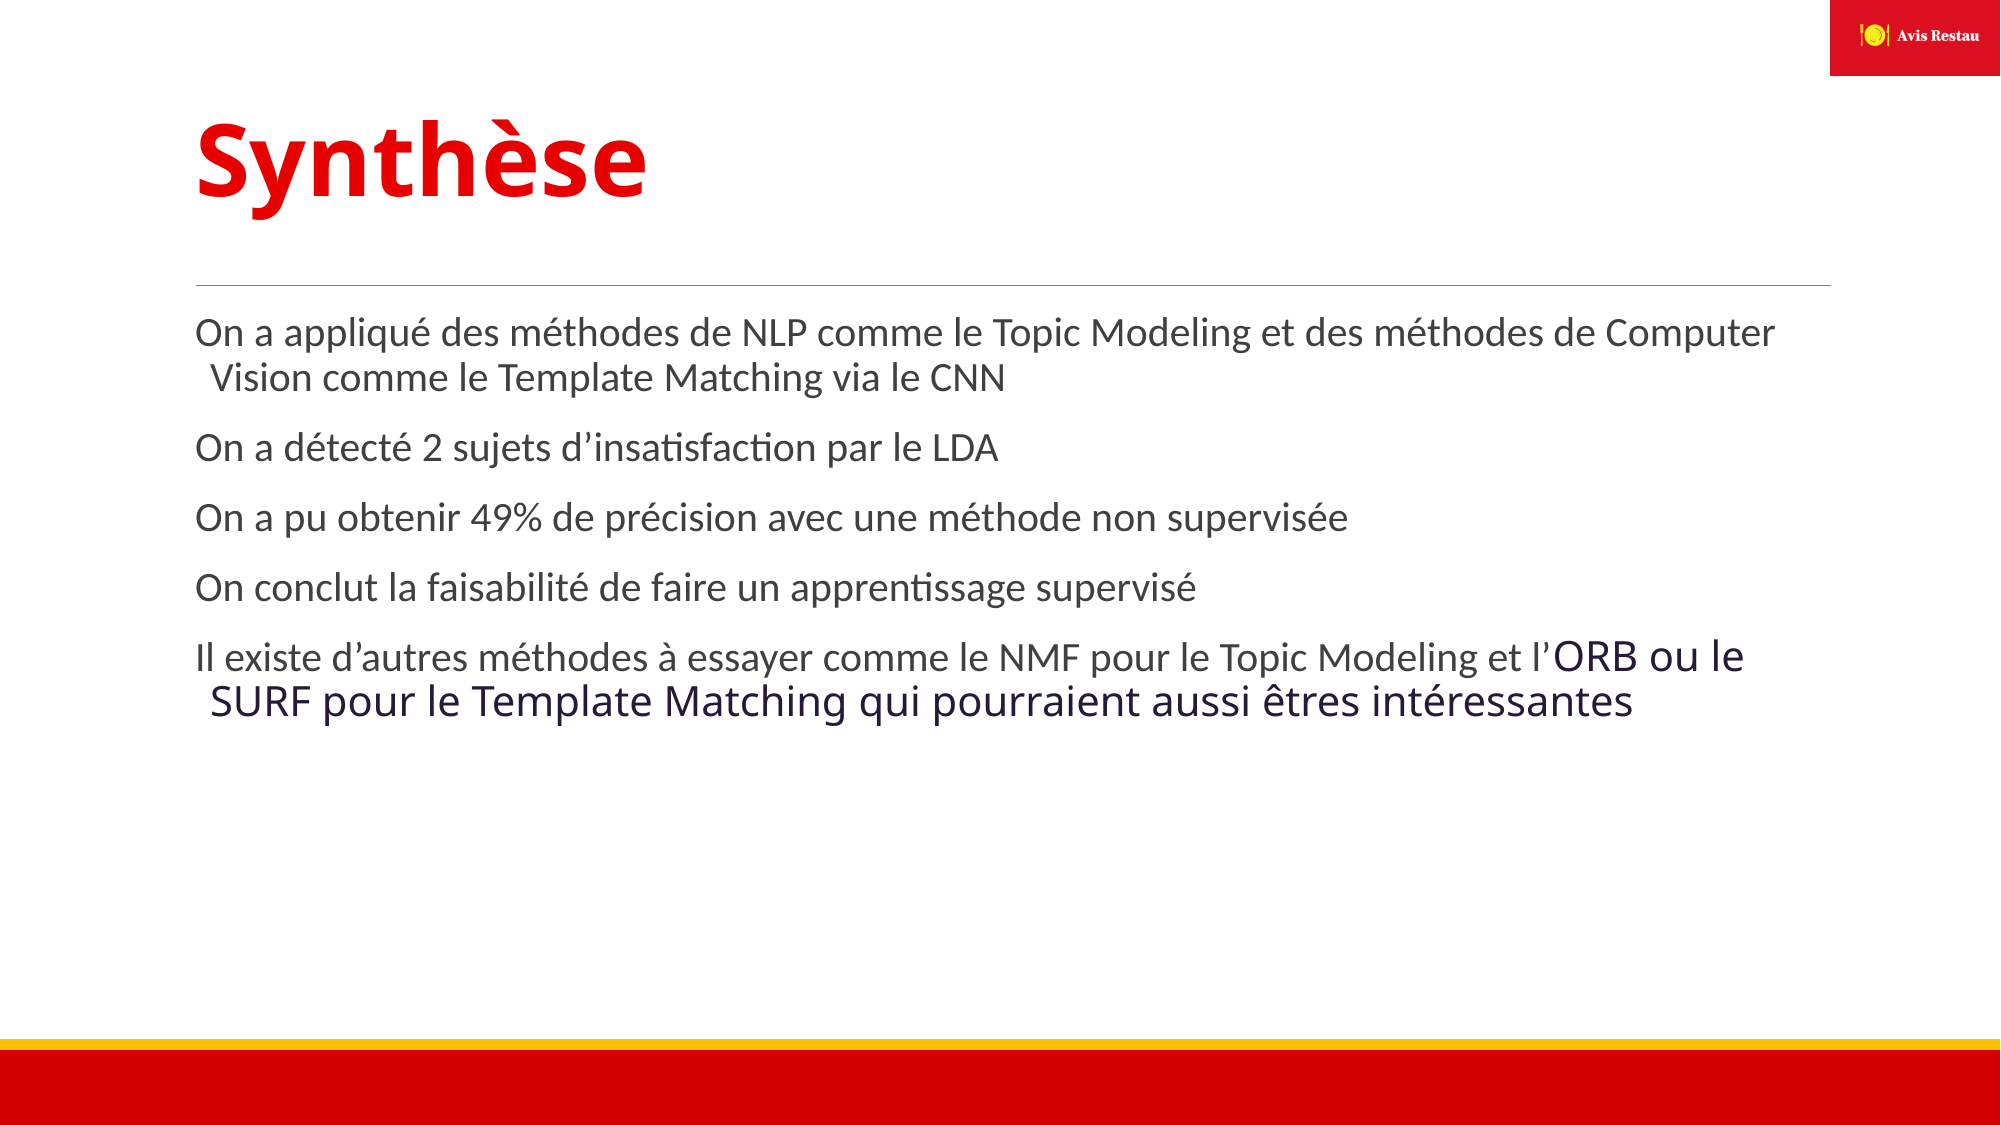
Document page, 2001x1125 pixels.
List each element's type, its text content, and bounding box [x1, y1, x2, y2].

title Synthèse [180, 47, 1831, 286]
picture [1830, 0, 2000, 76]
list On a appliqué des méthodes de NLP comme le Topic Modeling et des méthodes de Computer Vision comme le Template Matching via le CNN On a détecté 2 sujets d’insatisfaction par le LDA On a pu obtenir 49% de précision avec une méthode non supervisée On conclut la faisabilité de faire un apprentissage supervisé Il existe d’autres méthodes à essayer comme le NMF pour le Topic Modeling et l’ORB ou le SURF pour le Template Matching qui pourraient aussi êtres intéressantes [180, 302, 1831, 963]
